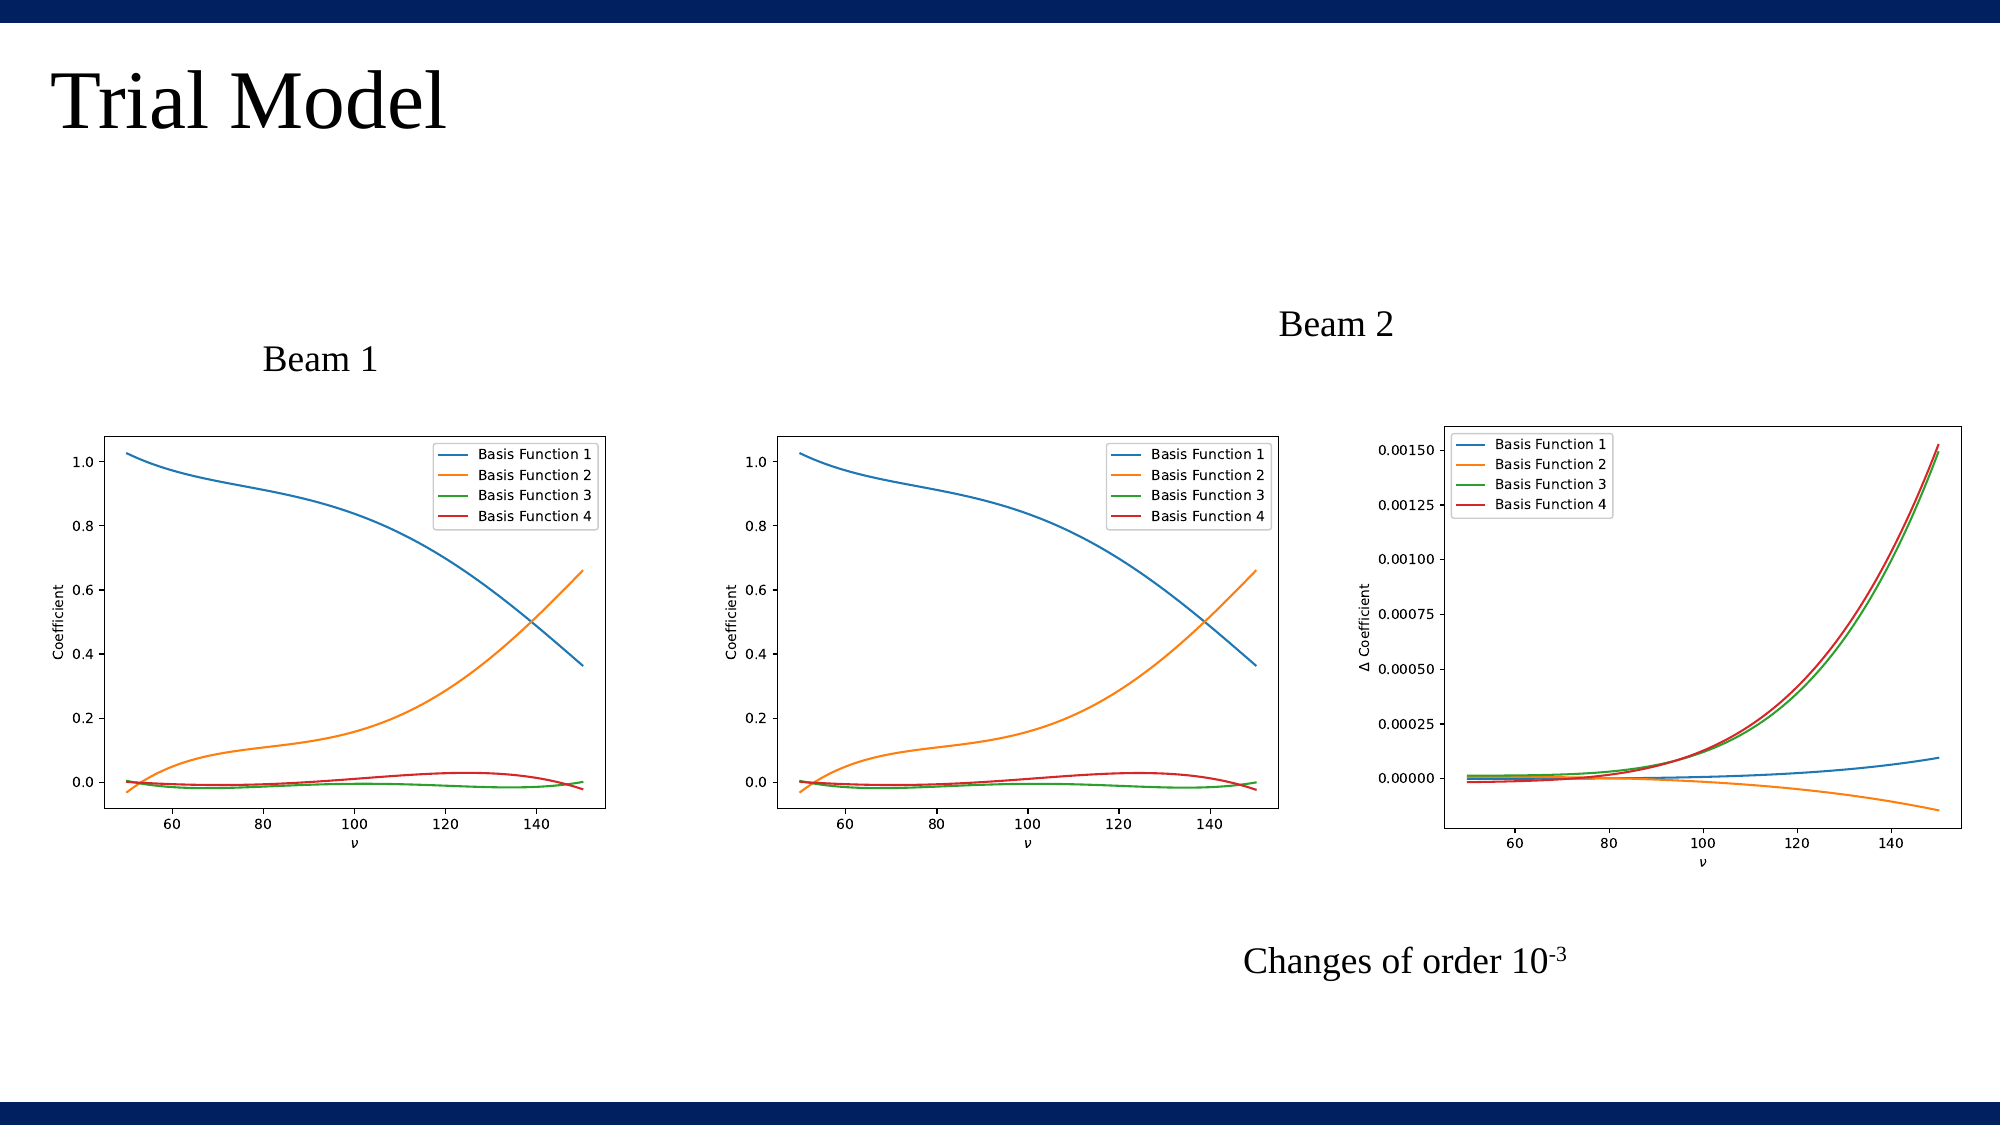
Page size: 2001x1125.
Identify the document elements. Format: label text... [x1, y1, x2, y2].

text_box [0, 0, 2000, 22]
text_box Beam 1 [248, 330, 426, 377]
picture [696, 377, 1977, 887]
text_box Changes of order 10-3 [1228, 933, 1713, 1004]
text_box Beam 2 [1263, 295, 1441, 355]
text_box Trial Model [35, 47, 1146, 155]
picture [23, 377, 670, 863]
text_box [0, 1102, 2000, 1125]
